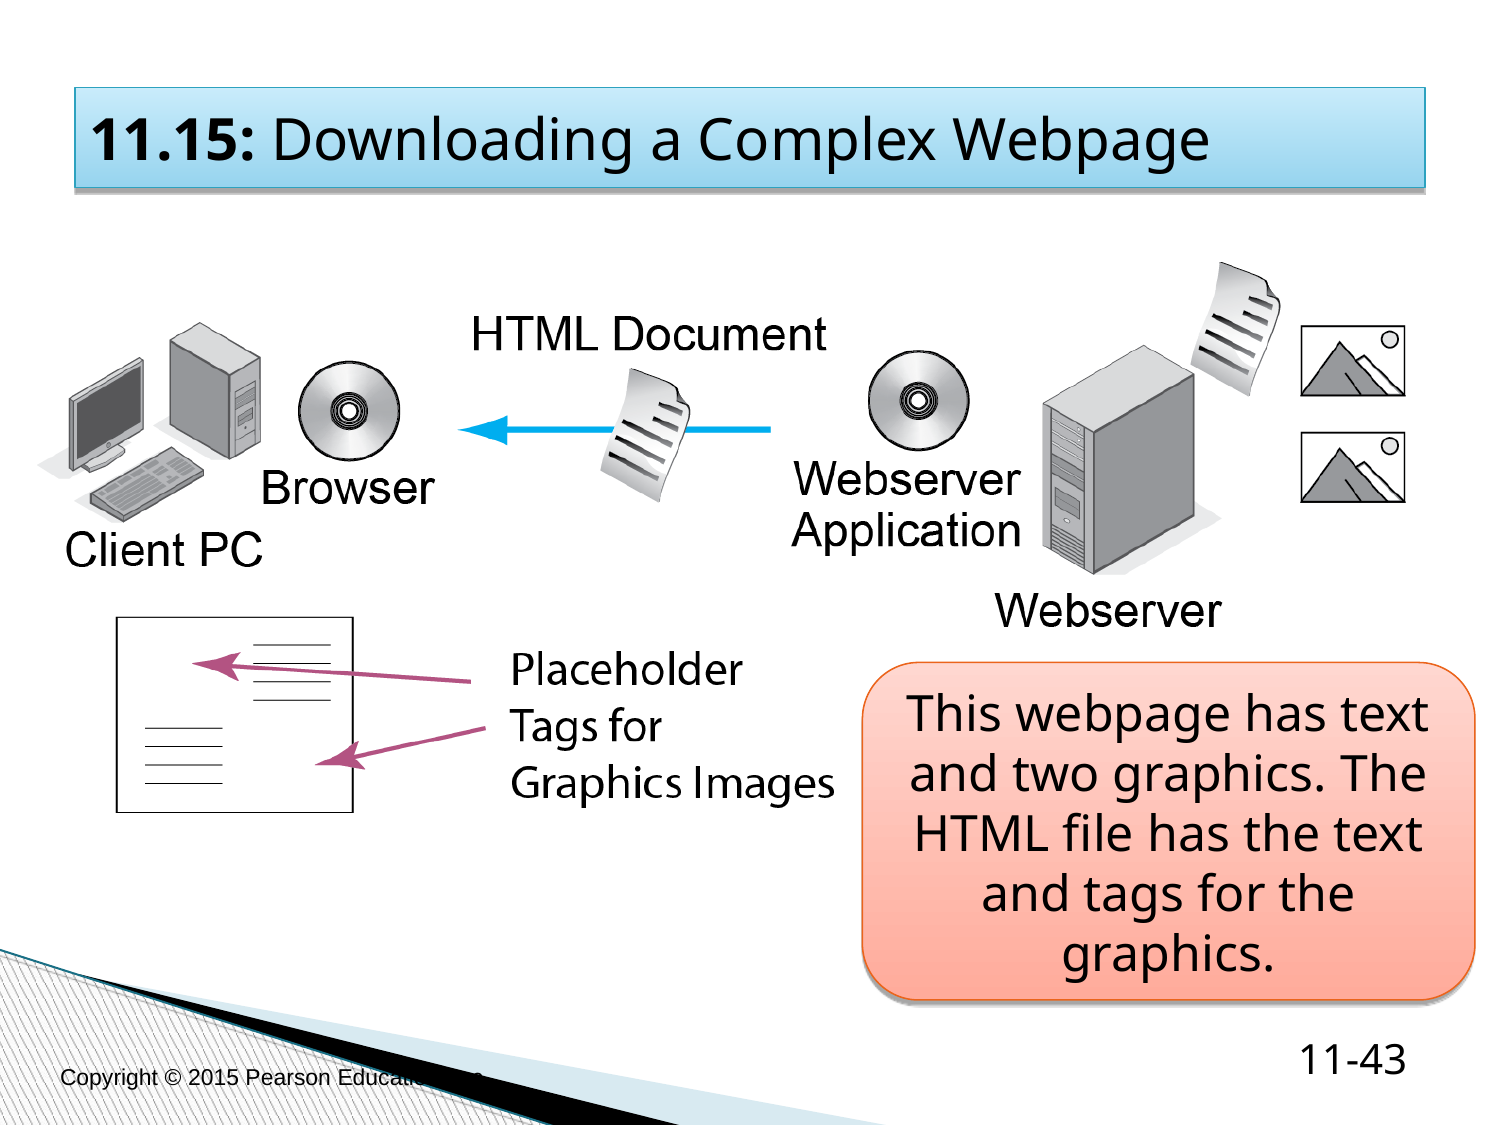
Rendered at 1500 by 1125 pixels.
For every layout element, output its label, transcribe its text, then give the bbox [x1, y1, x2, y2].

slide_number 11-<number> [1250, 1037, 1423, 1098]
footer Copyright © 2015 Pearson Education, Inc. [37, 1050, 513, 1098]
text_box This webpage has text and two graphics. The HTML file has the text and tags for the graphics. [862, 662, 1475, 1000]
picture [37, 262, 1406, 813]
title 11.15: Downloading a Complex Webpage [75, 87, 1425, 188]
picture [0, 952, 543, 1125]
